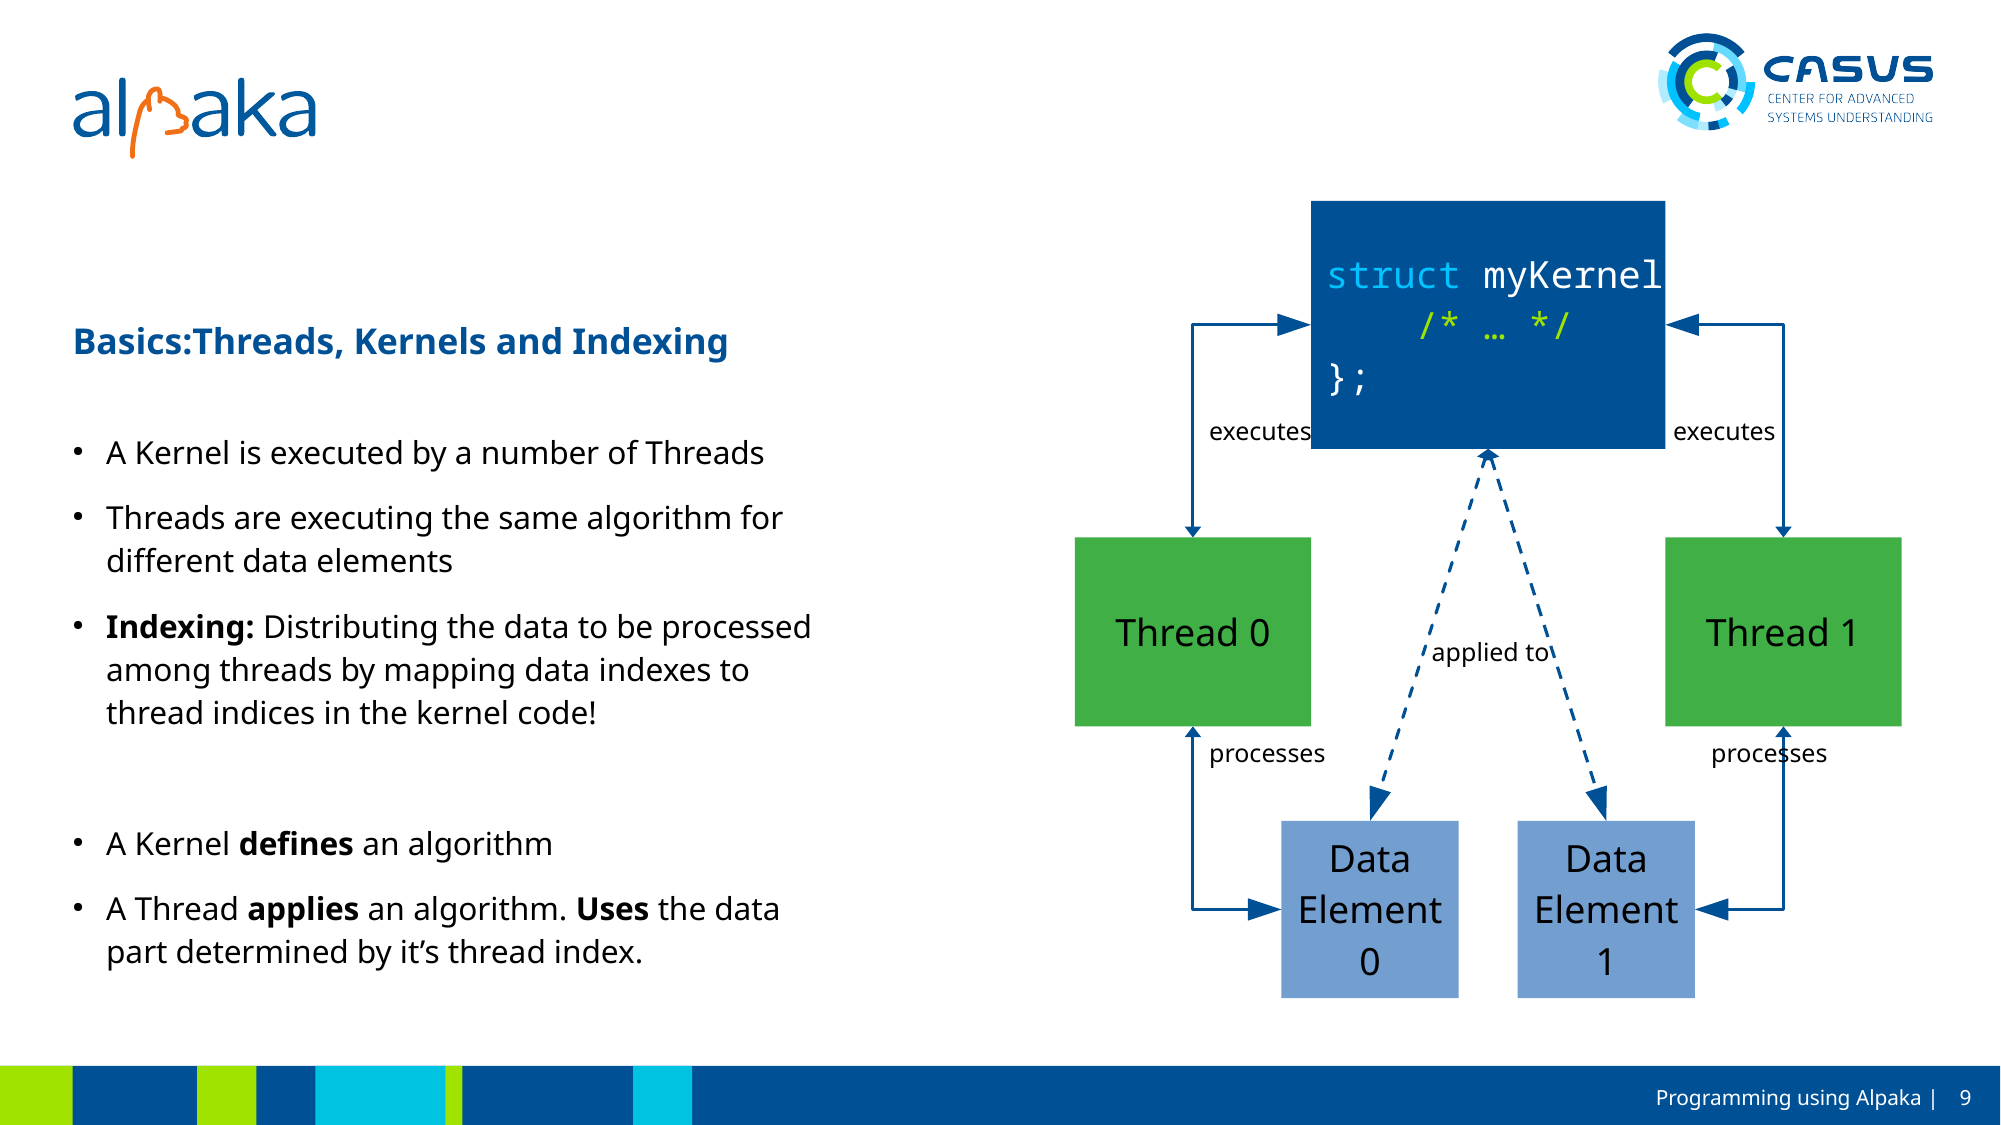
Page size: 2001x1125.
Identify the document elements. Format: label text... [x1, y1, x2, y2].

title [72, 54, 1620, 123]
text_box Thread 0 [1074, 537, 1312, 727]
text_box Data Element 0 [1281, 820, 1459, 999]
list Basics:Threads, Kernels and Indexing A Kernel is executed by a number of Threads Threads are executing the same algorithm for different data elements Indexing: Distributing the data to be processed among threads by mapping data indexes to thread indices in the kernel code! A Kernel defines an algorithm A Thread applies an algorithm. Uses the data part determined by it’s thread index. [72, 316, 828, 979]
text_box Thread 1 [1665, 537, 1902, 727]
picture [1658, 33, 1933, 131]
text_box struct myKernel { /* … */ }; [1311, 200, 1666, 449]
picture [72, 76, 317, 160]
text_box Data Element 1 [1517, 820, 1695, 999]
